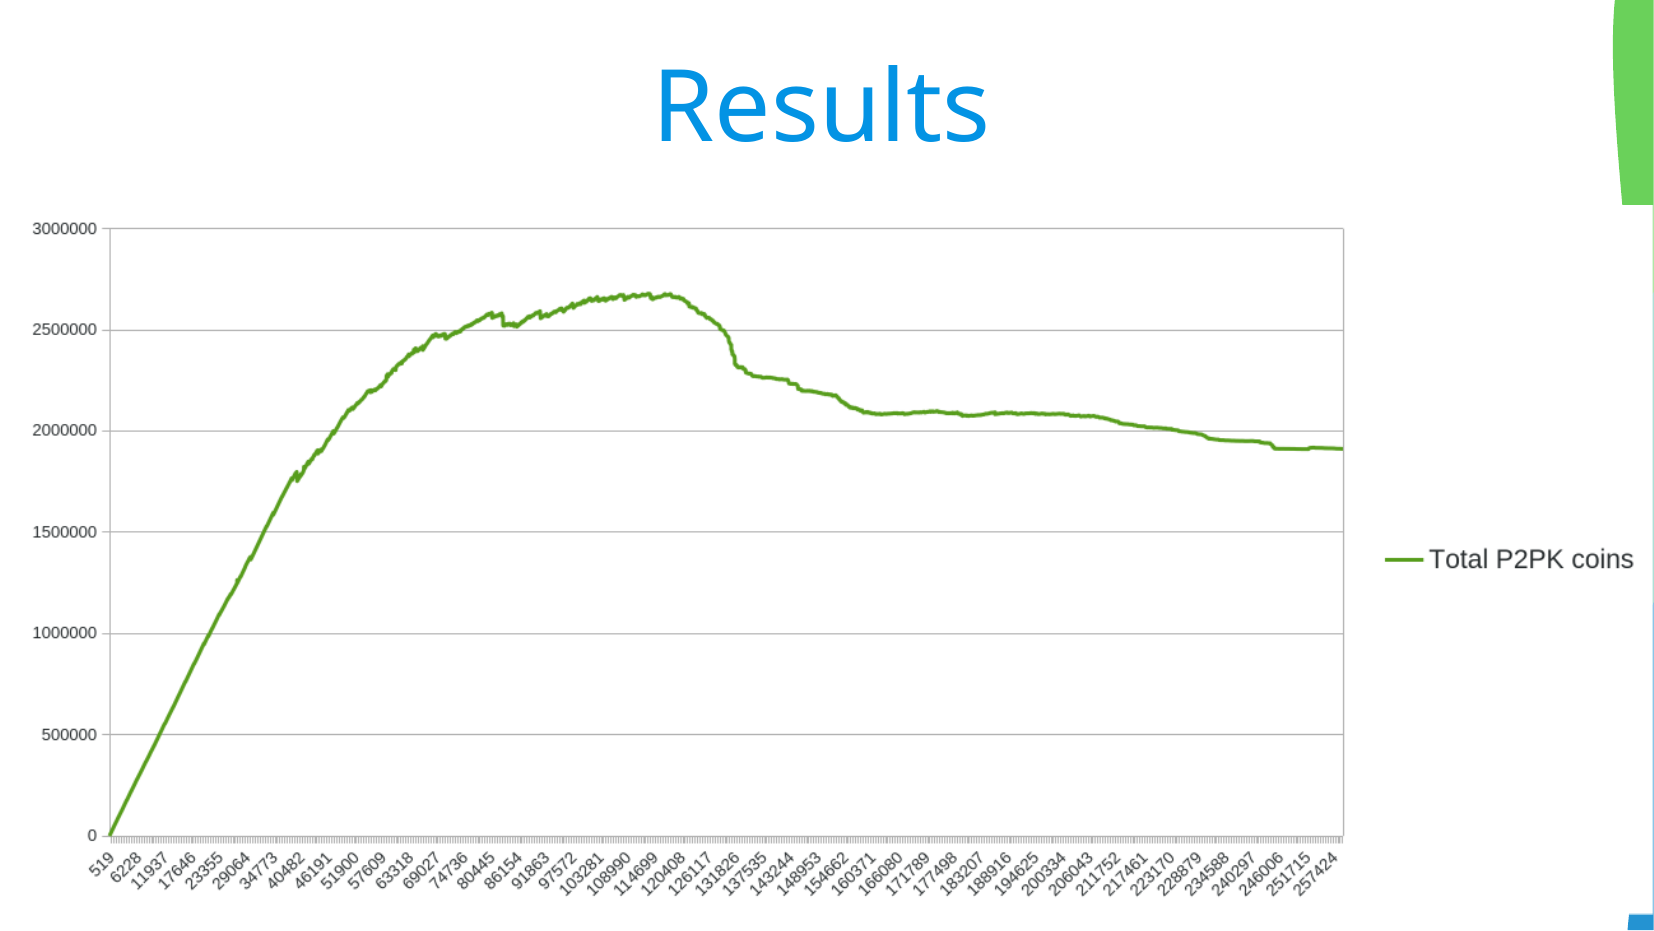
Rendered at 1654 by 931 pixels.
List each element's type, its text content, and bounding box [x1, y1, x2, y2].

picture [0, 205, 1654, 915]
text_box Results [272, 34, 1372, 169]
